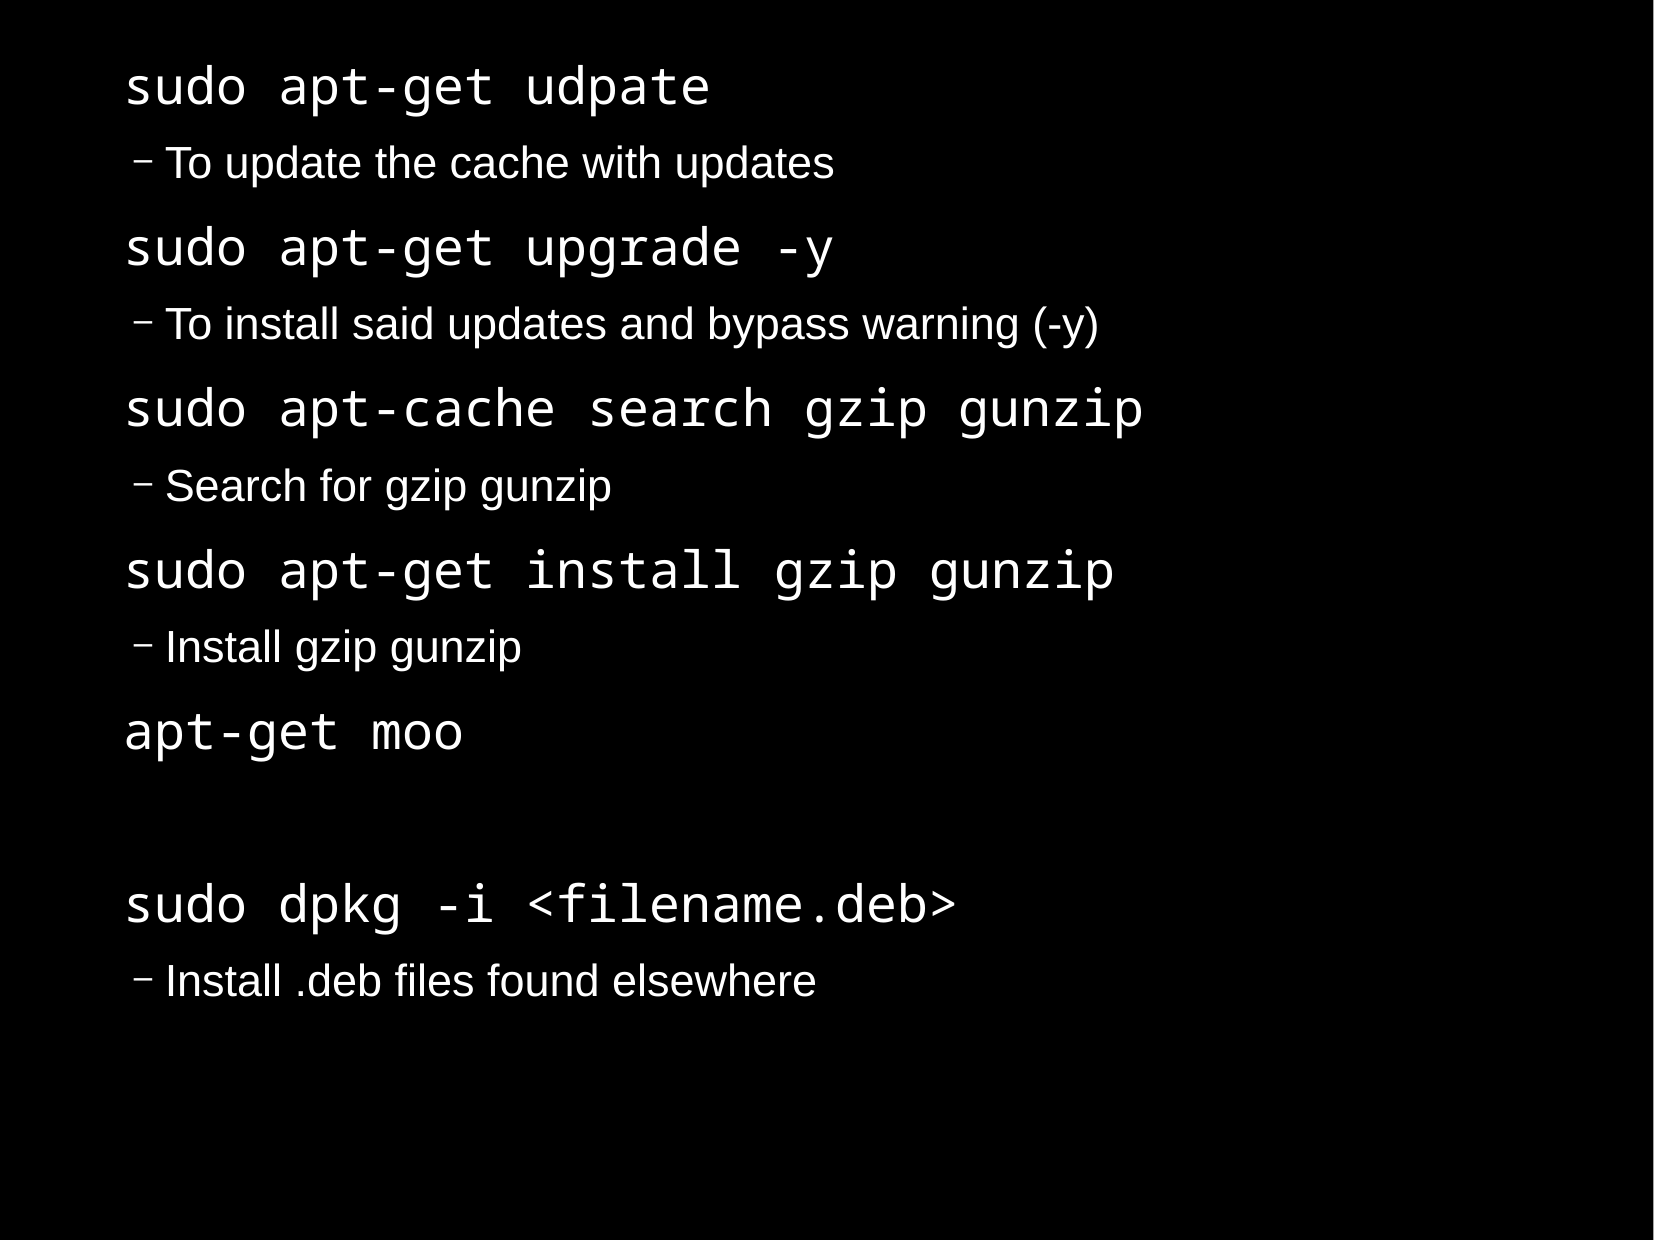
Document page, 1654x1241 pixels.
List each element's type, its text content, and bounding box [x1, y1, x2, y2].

list sudo apt-get udpate To update the cache with updates sudo apt-get upgrade -y To install said updates and bypass warning (-y) sudo apt-cache search gzip gunzip Search for gzip gunzip sudo apt-get install gzip gunzip Install gzip gunzip apt-get moo sudo dpkg -i <filename.deb> Install .deb files found elsewhere [82, 49, 1571, 1010]
